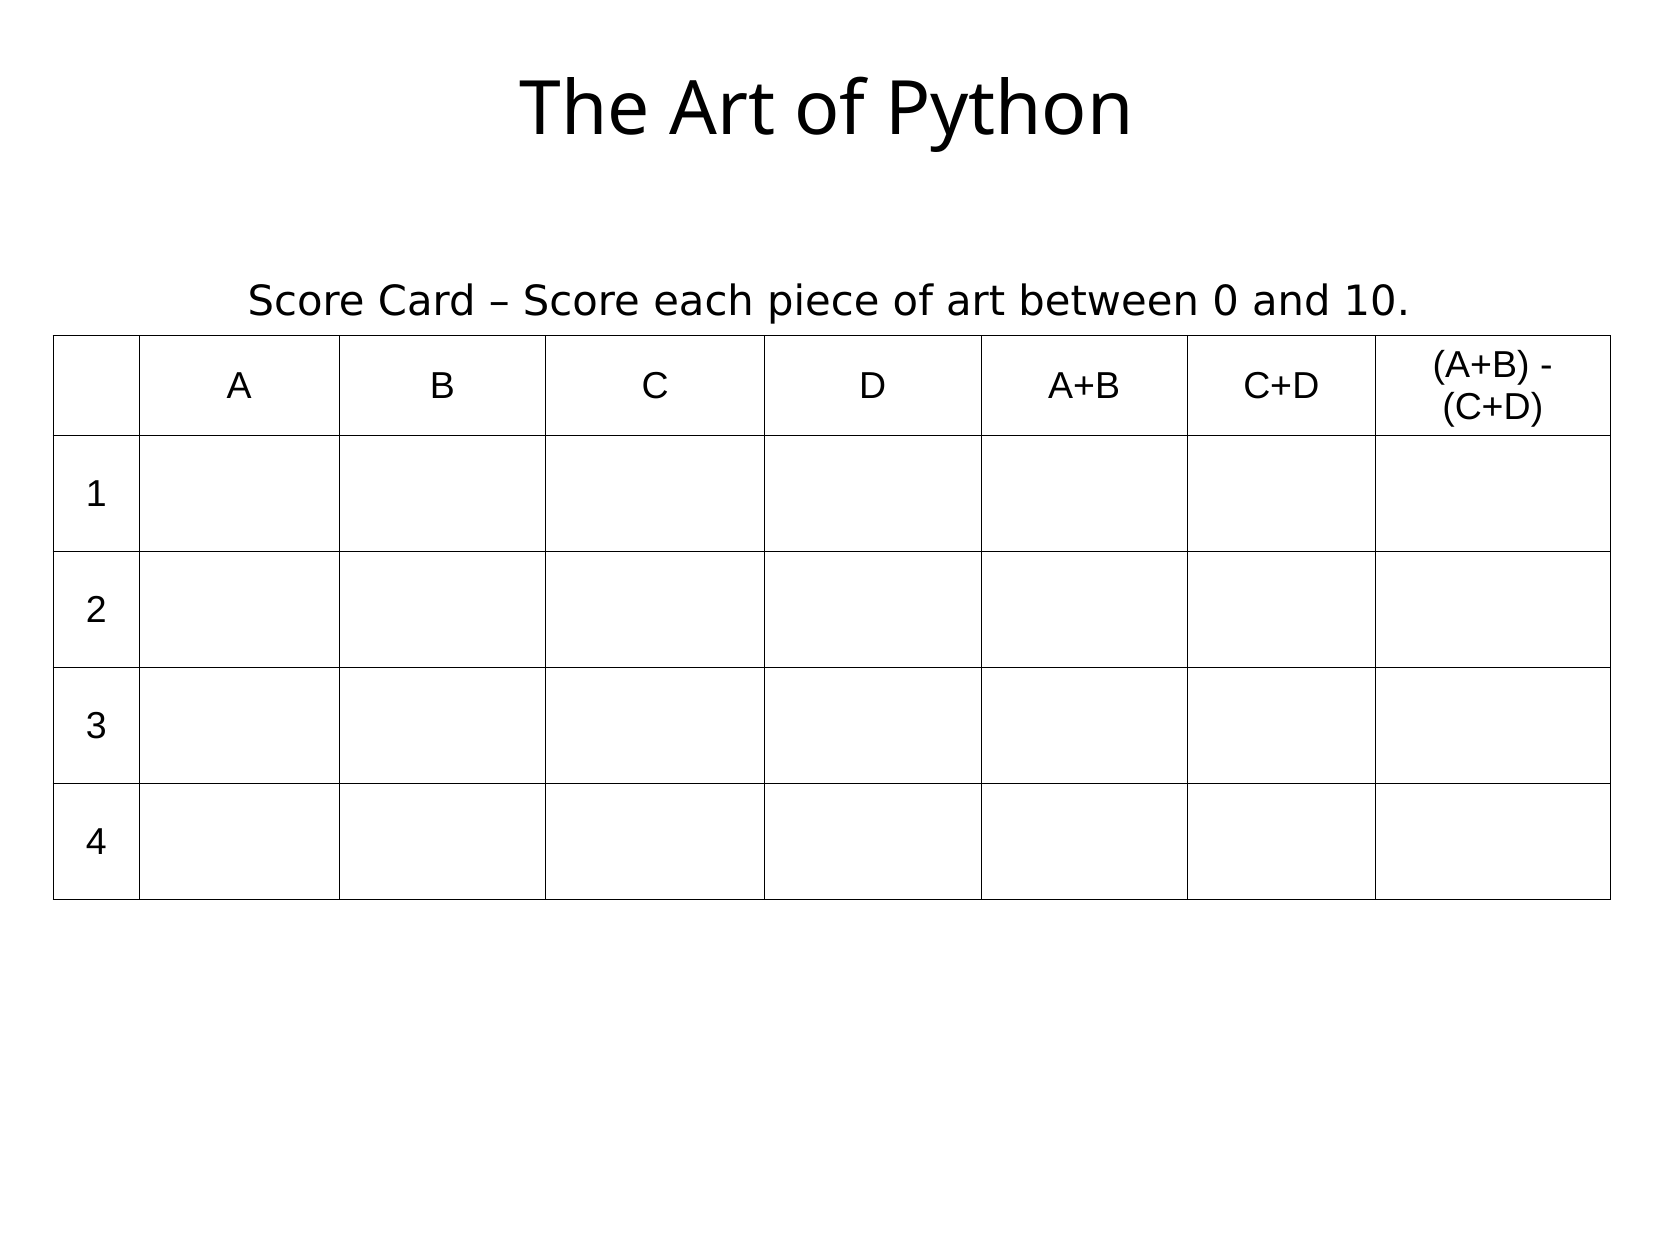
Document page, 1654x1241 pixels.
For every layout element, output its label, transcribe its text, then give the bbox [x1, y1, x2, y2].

table_header A [140, 336, 339, 435]
title The Art of Python [82, 49, 1571, 162]
table_cell [982, 552, 1187, 667]
table_cell [765, 784, 981, 899]
table_cell [1188, 436, 1375, 551]
table_cell [1188, 784, 1375, 899]
subtitle Score Card – Score each piece of art between 0 and 10. [85, 276, 1574, 326]
table_cell [982, 784, 1187, 899]
table_cell [765, 668, 981, 783]
table_cell 2 [54, 552, 139, 667]
table_cell [1188, 668, 1375, 783]
table_cell [1376, 668, 1610, 783]
table_cell [546, 552, 764, 667]
table_header C [546, 336, 764, 435]
table_cell [765, 436, 981, 551]
table_cell [340, 552, 545, 667]
table_cell [340, 668, 545, 783]
table_cell [1376, 784, 1610, 899]
table_header B [340, 336, 545, 435]
table_cell [982, 668, 1187, 783]
table_header A+B [982, 336, 1187, 435]
table_cell [140, 668, 339, 783]
table_cell [1376, 436, 1610, 551]
table_cell [546, 668, 764, 783]
table_header (A+B) -(C+D) [1376, 336, 1610, 435]
table_cell [546, 436, 764, 551]
table_cell [1188, 552, 1375, 667]
table_cell [982, 436, 1187, 551]
table_header [54, 336, 139, 435]
table_cell [340, 436, 545, 551]
table_header C+D [1188, 336, 1375, 435]
table_cell 3 [54, 668, 139, 783]
table_cell [140, 784, 339, 899]
table_cell [1376, 552, 1610, 667]
table_header D [765, 336, 981, 435]
table_cell [546, 784, 764, 899]
table_cell [140, 552, 339, 667]
table_cell [340, 784, 545, 899]
table_cell 1 [54, 436, 139, 551]
table_cell [765, 552, 981, 667]
table_cell [140, 436, 339, 551]
table_cell 4 [54, 784, 139, 899]
